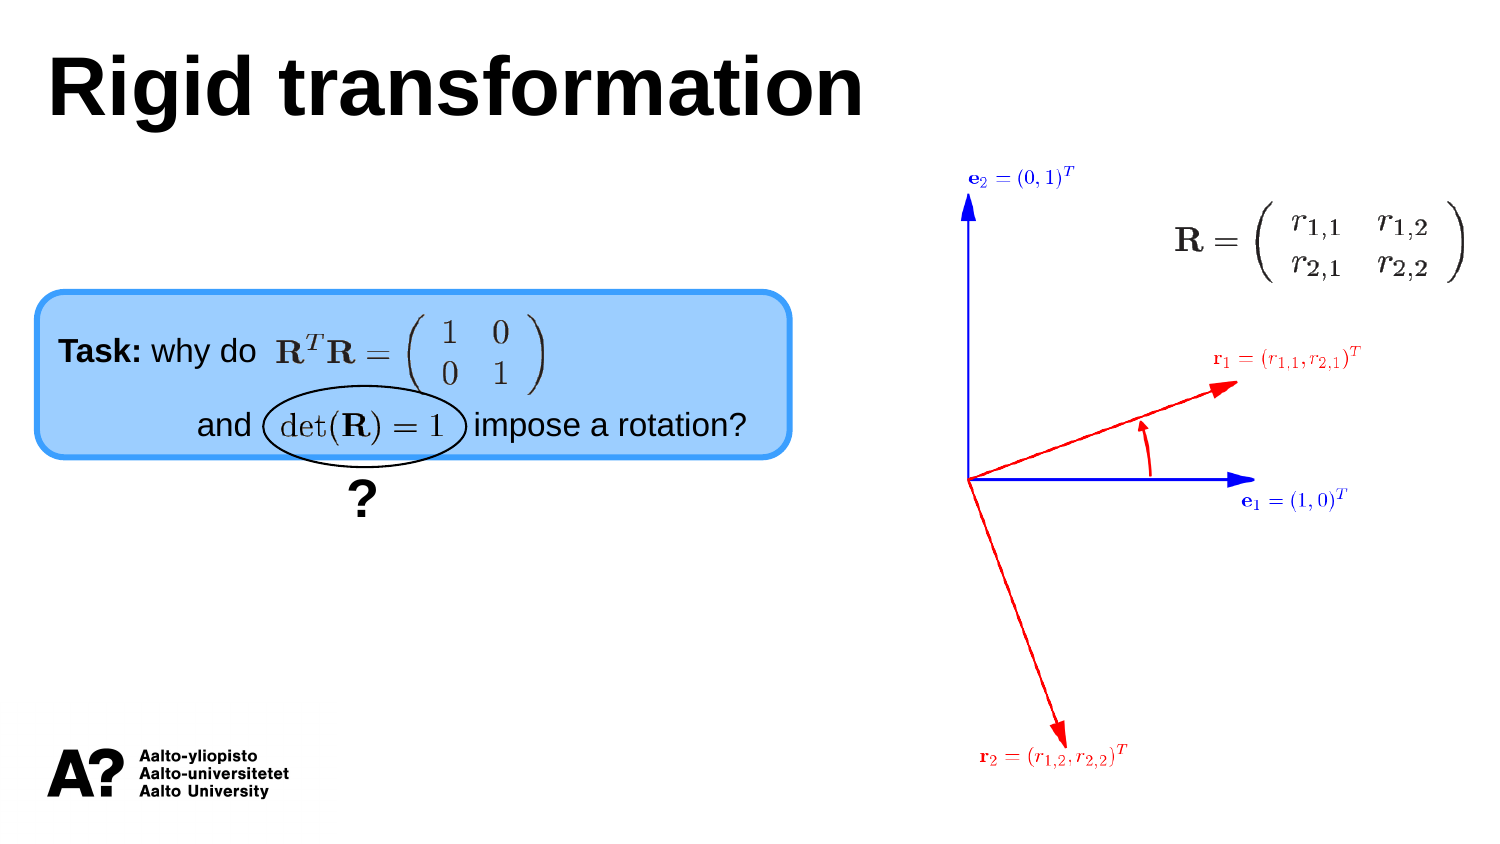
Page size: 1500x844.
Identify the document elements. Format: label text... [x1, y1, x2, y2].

picture [641, 127, 1464, 832]
picture [276, 301, 544, 332]
text_box Task: why do and impose a rotation? [48, 332, 770, 444]
list Rigid transformation [47, 32, 1442, 197]
picture [0, 702, 337, 844]
picture [274, 447, 340, 474]
picture [277, 444, 452, 466]
text_box Task: why do and impose a rotation? [265, 387, 465, 444]
text_box [36, 291, 790, 458]
picture [385, 450, 452, 474]
text_box ? [336, 468, 385, 544]
